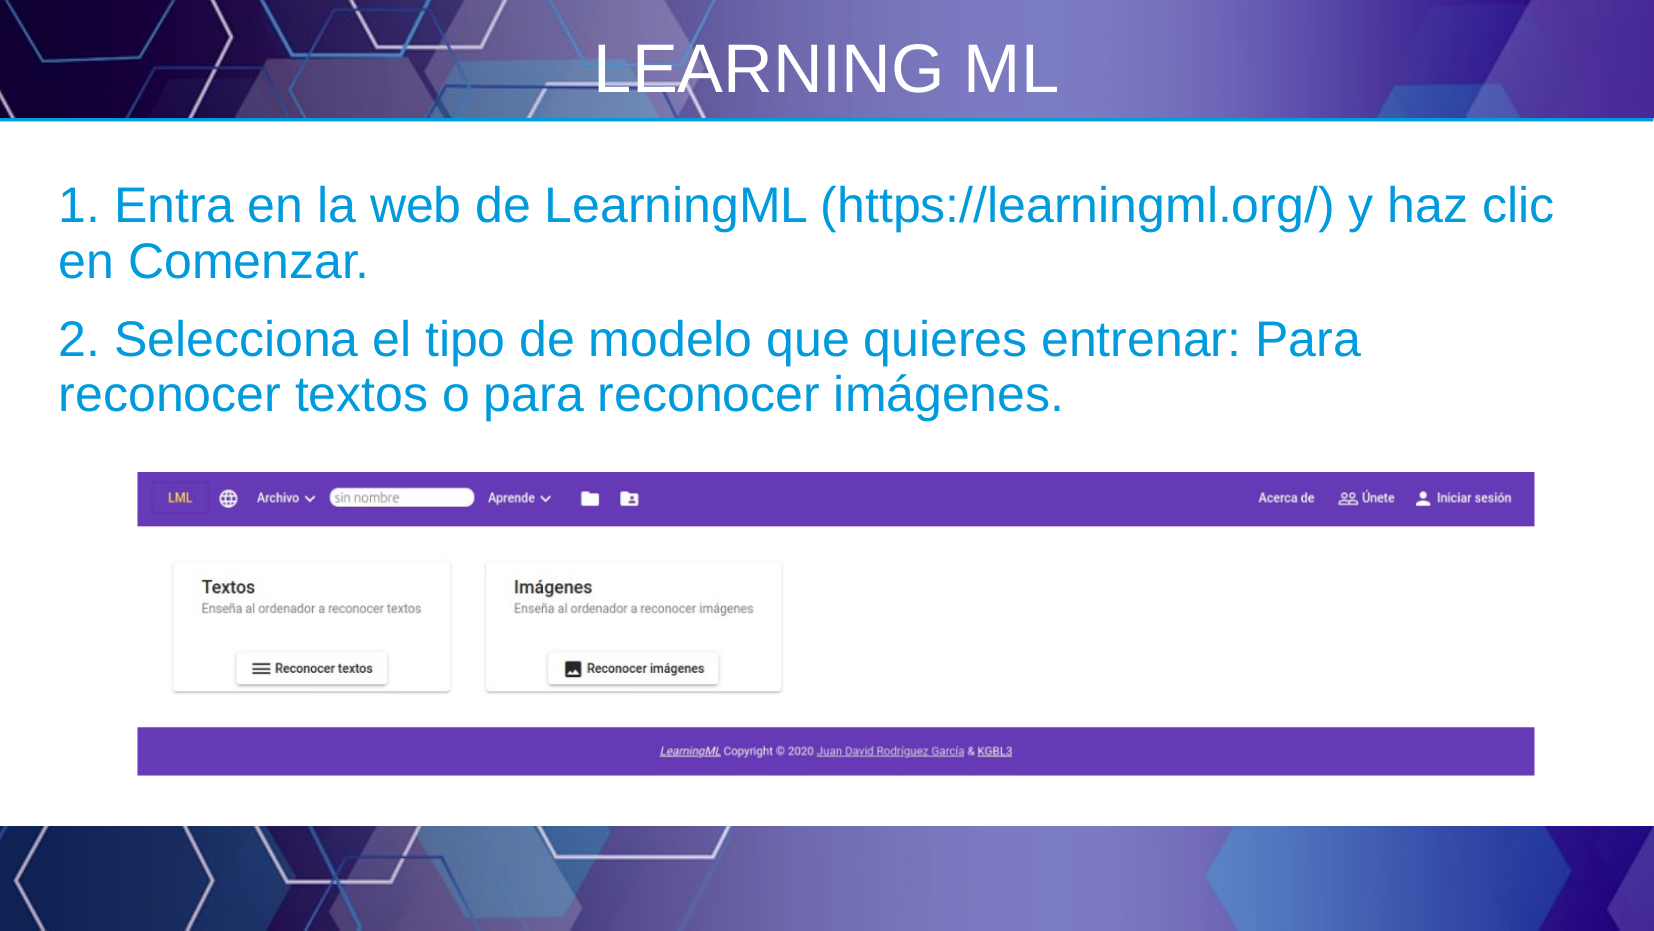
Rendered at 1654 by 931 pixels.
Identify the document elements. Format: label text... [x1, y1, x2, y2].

picture [0, 826, 1654, 931]
picture [136, 472, 1536, 776]
title LEARNING ML [59, 29, 1595, 108]
list 1. Entra en la web de LearningML (https://learningml.org/) y haz clic en Comenzar. 2. Selecciona el tipo de modelo que quieres entrenar: Para reconocer textos o para reconocer imágenes. [59, 177, 1565, 768]
picture [0, 0, 1654, 117]
